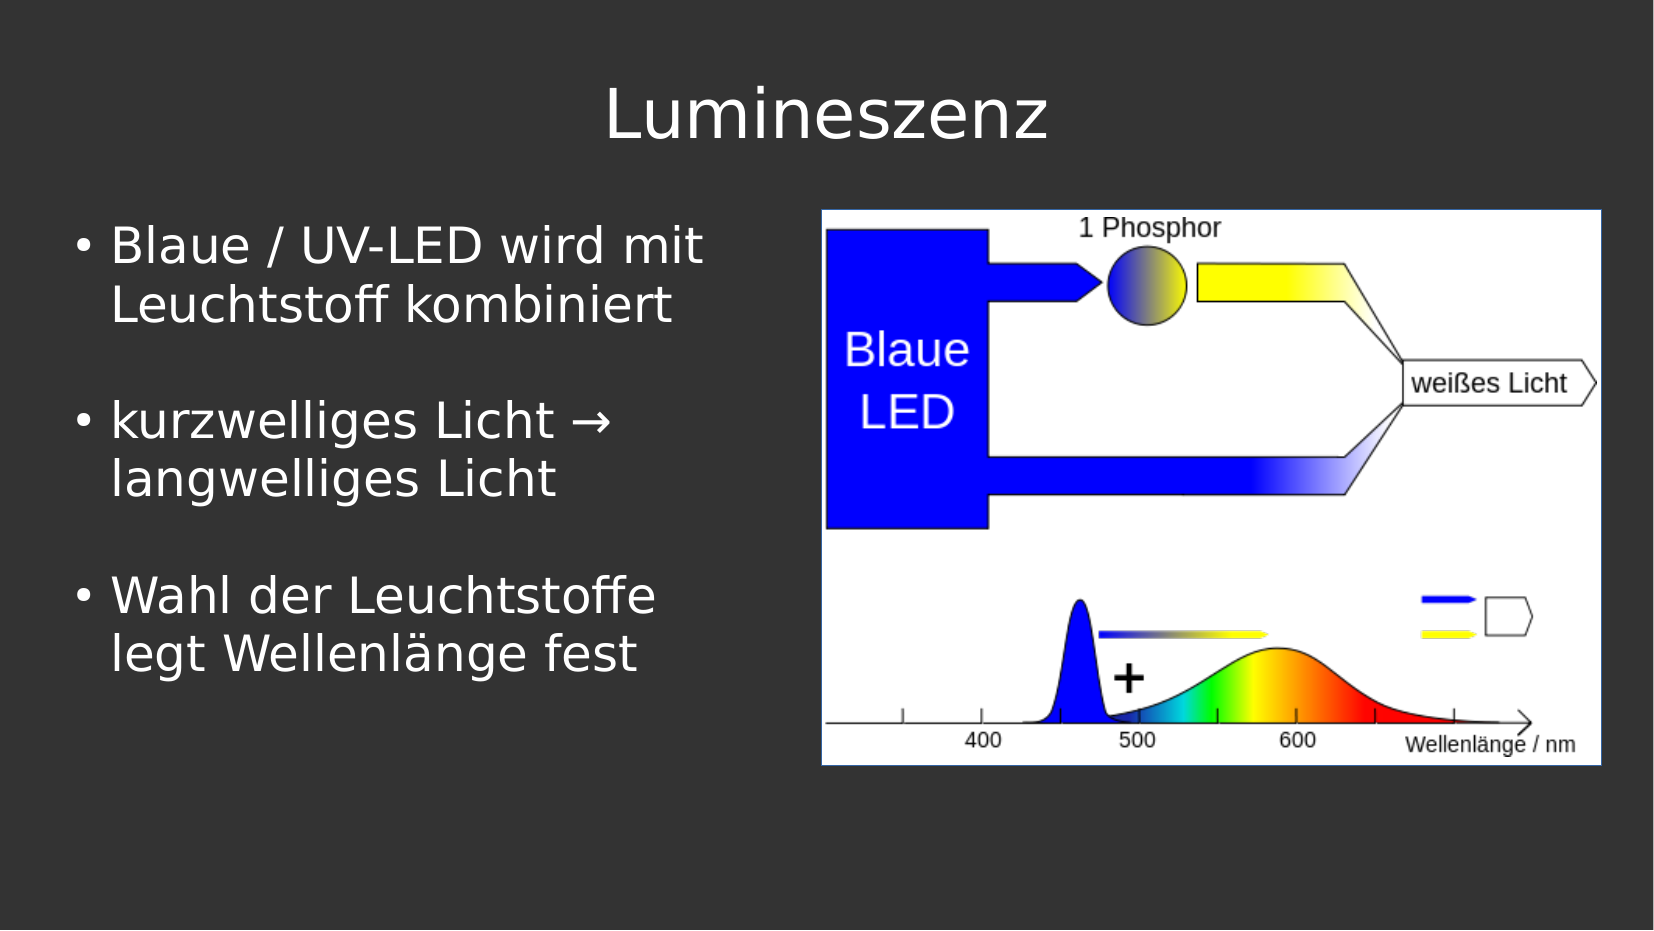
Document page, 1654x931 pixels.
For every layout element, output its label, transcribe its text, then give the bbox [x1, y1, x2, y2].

text_box Blaue / UV-LED wird mit Leuchtstoff kombiniert kurzwelliges Licht → langwelliges Licht Wahl der Leuchtstoffe legt Wellenlänge fest [60, 210, 781, 691]
title Lumineszenz [82, 37, 1571, 193]
picture [825, 217, 1597, 758]
text_box [821, 209, 1602, 766]
